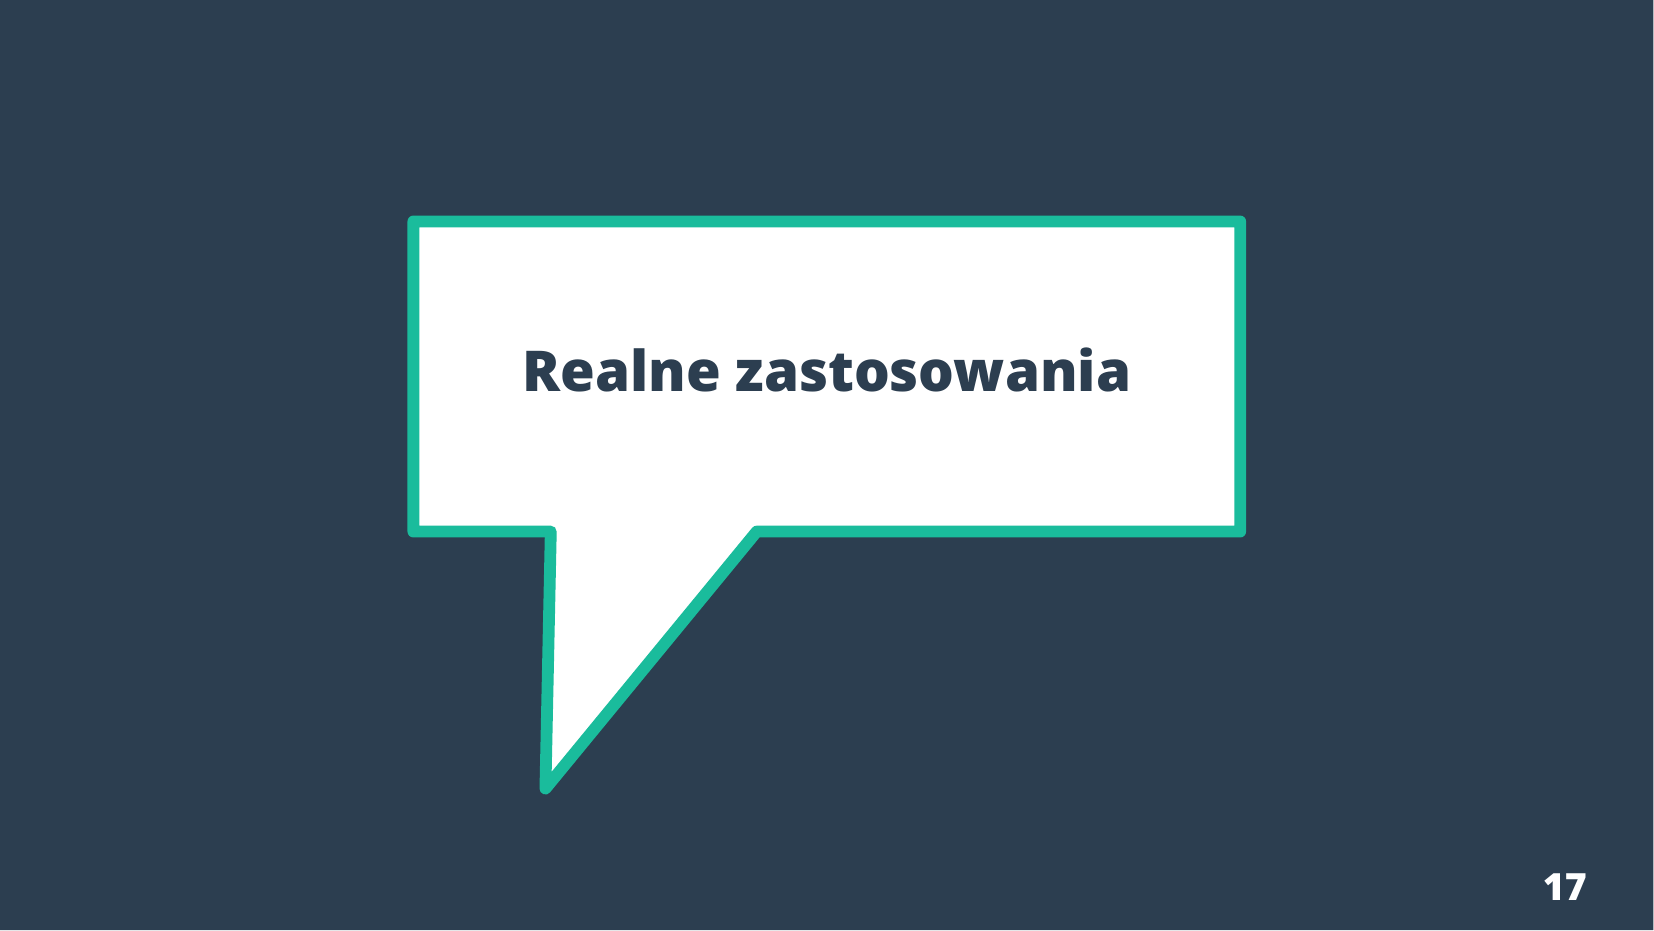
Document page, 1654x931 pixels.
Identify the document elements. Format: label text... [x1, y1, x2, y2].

title Realne zastosowania [442, 236, 1211, 502]
